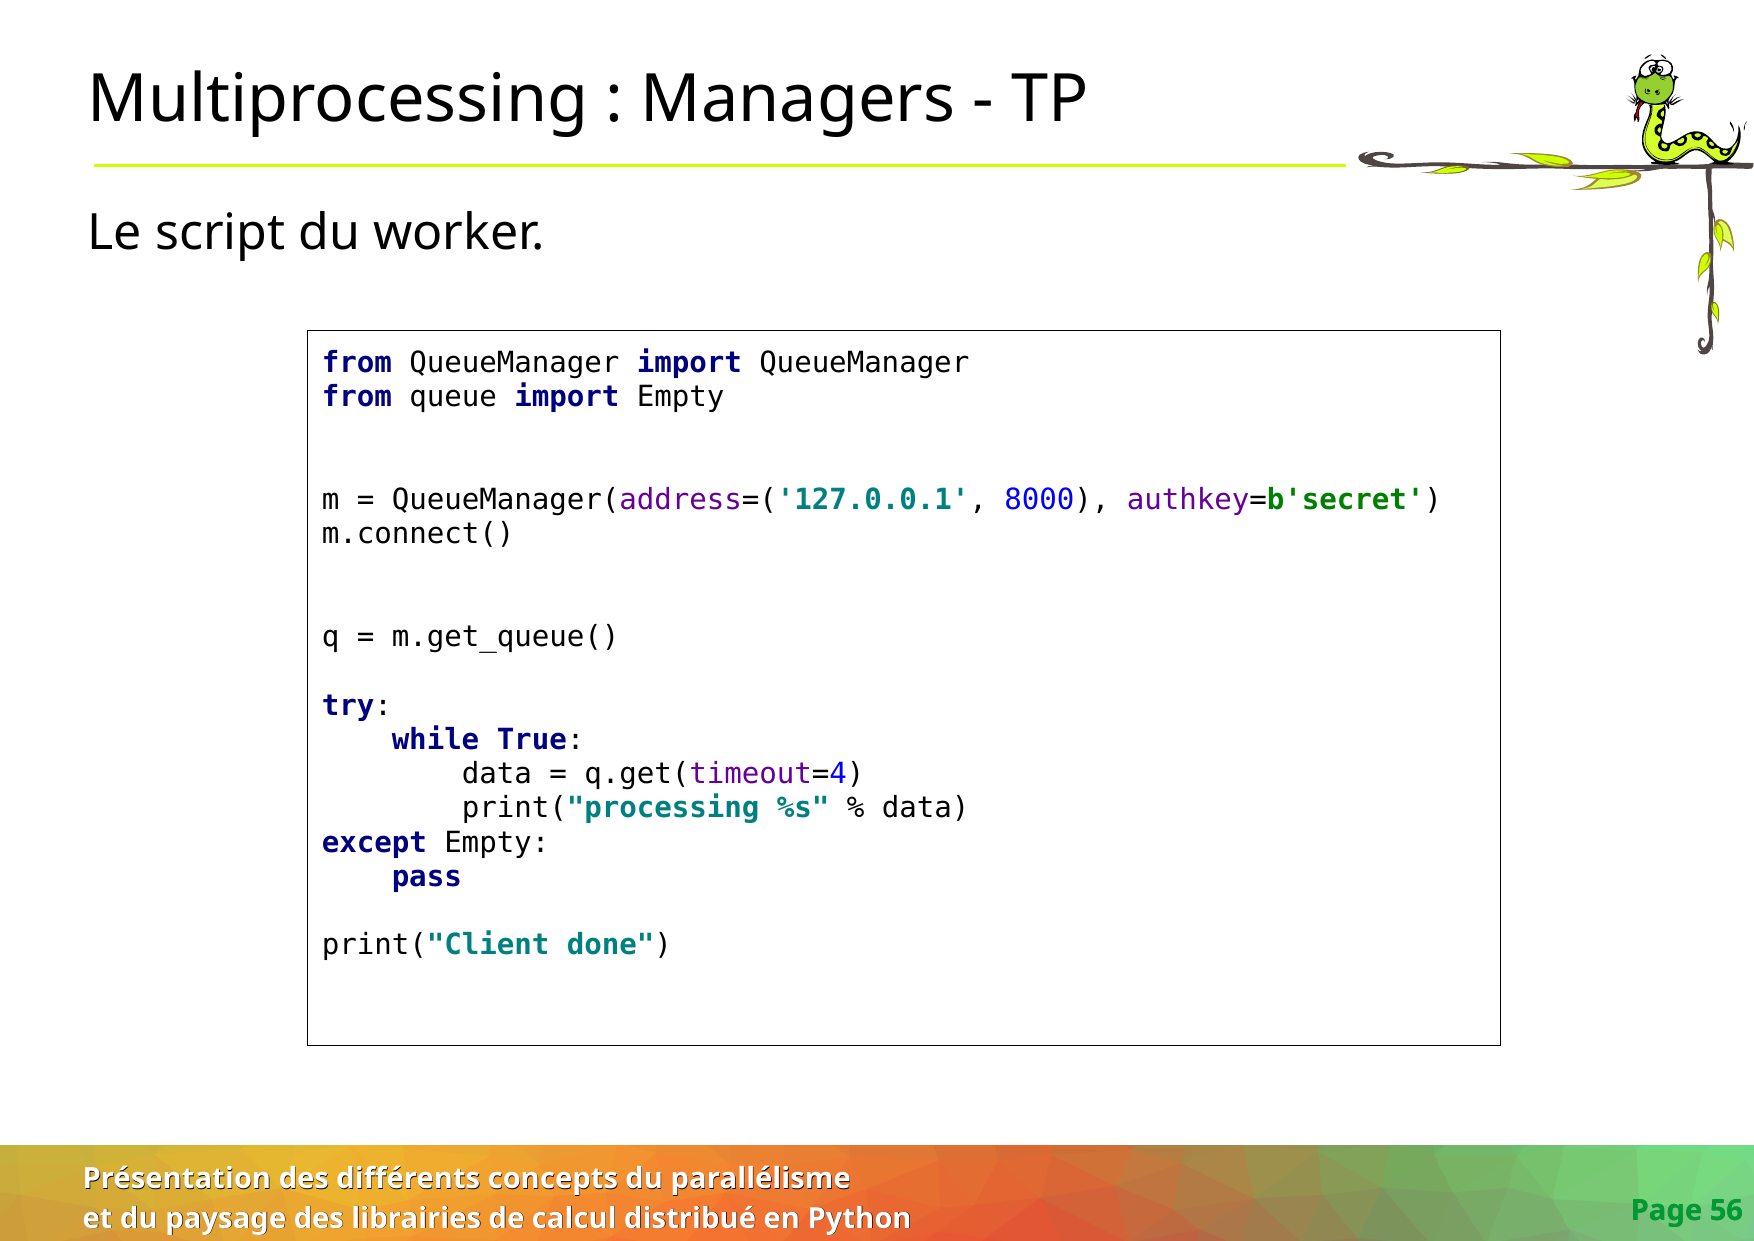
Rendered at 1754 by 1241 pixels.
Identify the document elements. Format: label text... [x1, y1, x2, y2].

title Multiprocessing : Managers - TP [87, 31, 1667, 160]
text_box from QueueManager import QueueManager from queue import Empty m = QueueManager(address=('127.0.0.1', 8000), authkey=b'secret') m.connect() q = m.get_queue() try: while True: data = q.get(timeout=4) print("processing %s" % data) except Empty: pass print("Client done") [307, 330, 1501, 1046]
list Le script du worker. [87, 195, 1667, 387]
picture [0, 1145, 1754, 1241]
